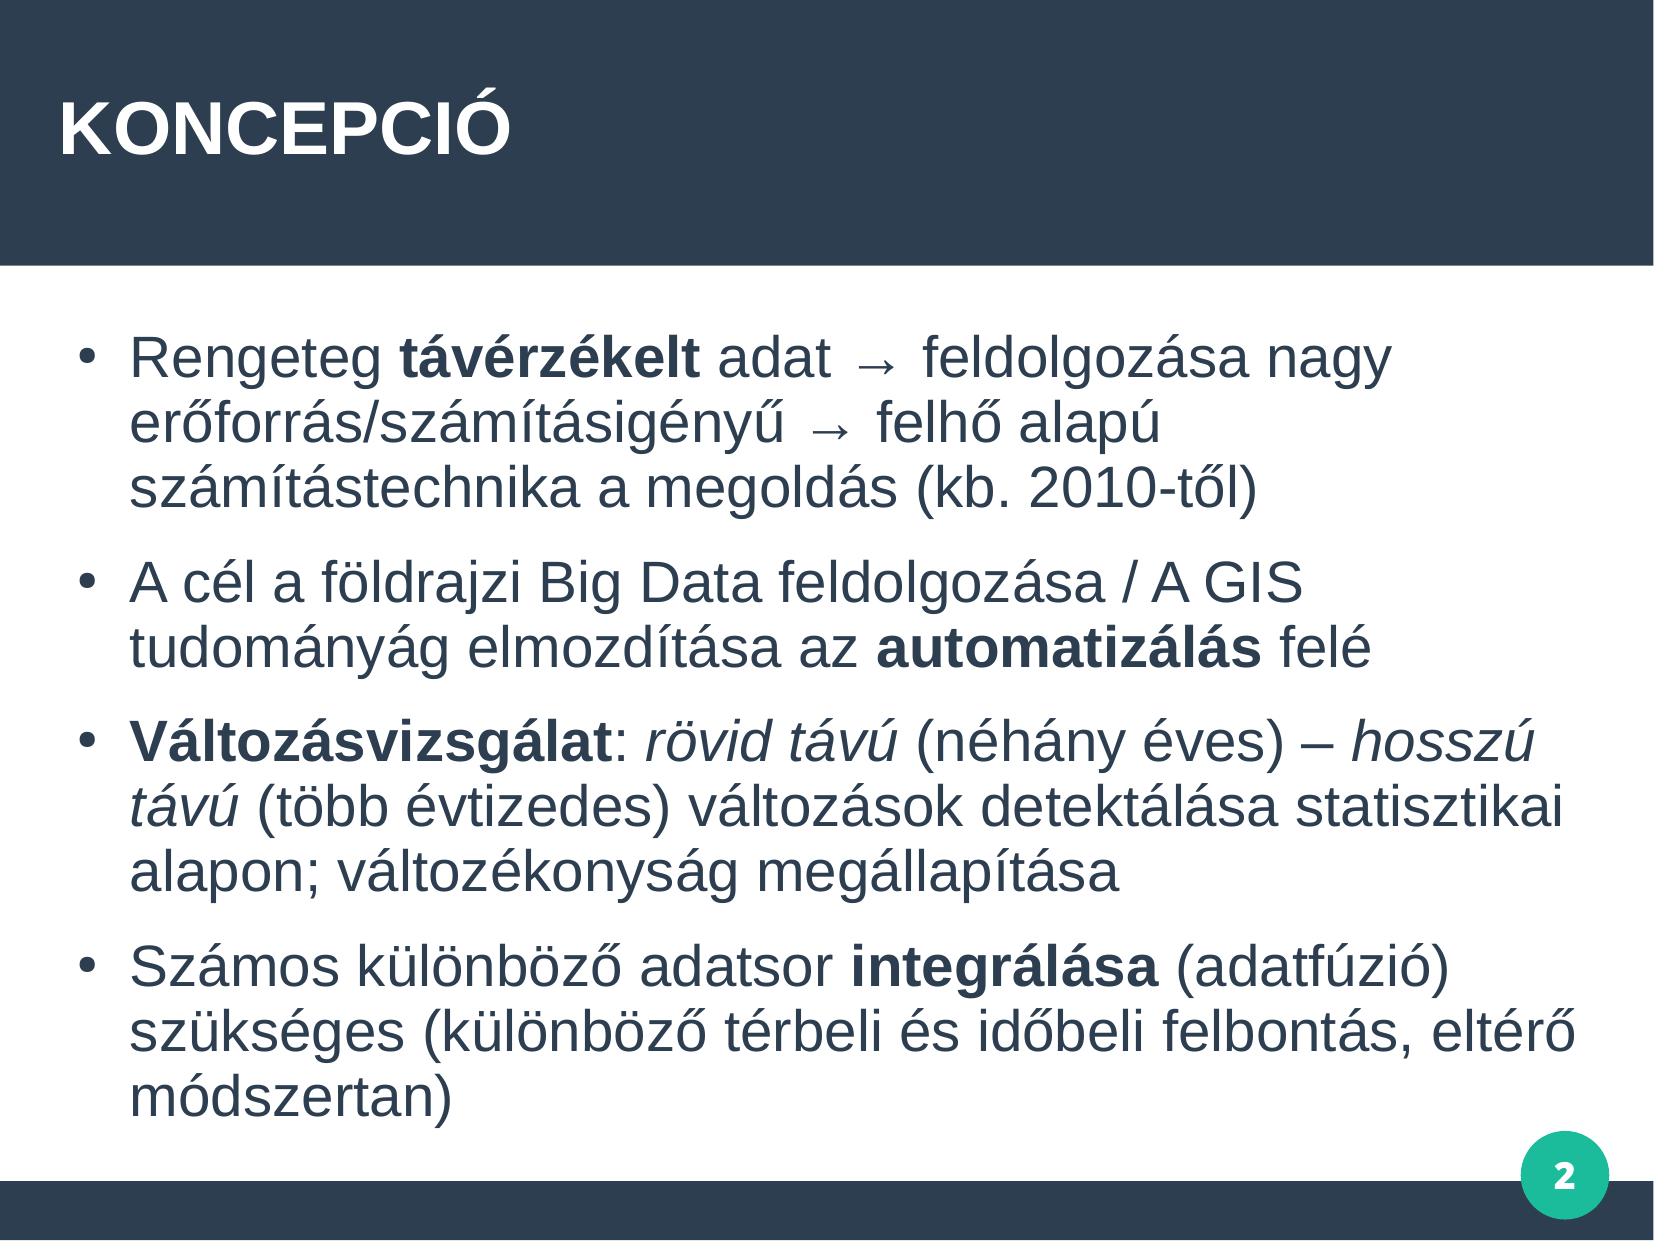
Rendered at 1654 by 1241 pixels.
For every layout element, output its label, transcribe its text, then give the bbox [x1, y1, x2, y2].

title KONCEPCIÓ [59, 49, 1595, 207]
list Rengeteg távérzékelt adat → feldolgozása nagy erőforrás/számításigényű → felhő alapú számítástechnika a megoldás (kb. 2010-től) A cél a földrajzi Big Data feldolgozása / A GIS tudományág elmozdítása az automatizálás felé Változásvizsgálat: rövid távú (néhány éves) – hosszú távú (több évtizedes) változások detektálása statisztikai alapon; változékonyság megállapítása Számos különböző adatsor integrálása (adatfúzió) szükséges (különböző térbeli és időbeli felbontás, eltérő módszertan) [59, 324, 1595, 1152]
